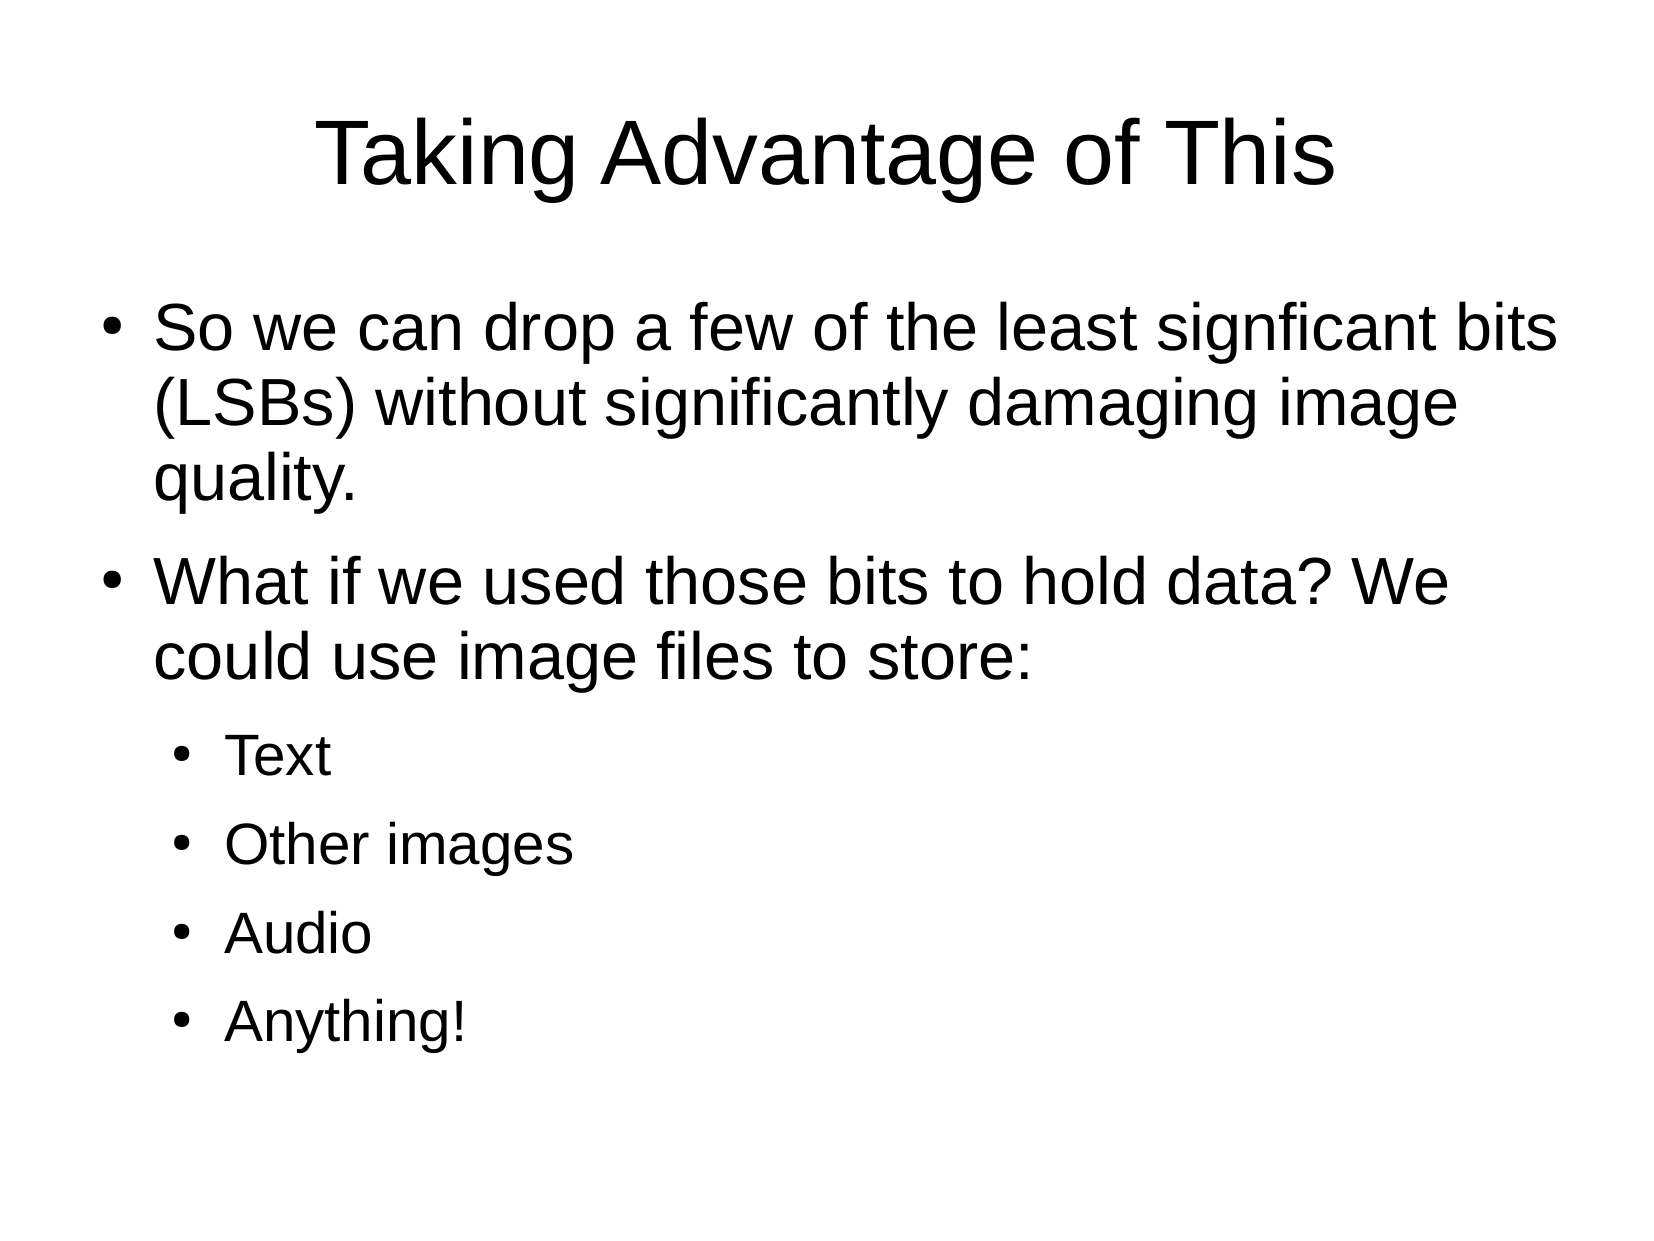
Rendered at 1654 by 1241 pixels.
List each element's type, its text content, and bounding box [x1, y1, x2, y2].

title Taking Advantage of This [82, 49, 1571, 257]
list So we can drop a few of the least signficant bits (LSBs) without significantly damaging image quality. What if we used those bits to hold data? We could use image files to store: Text Other images Audio Anything! [82, 290, 1571, 1109]
